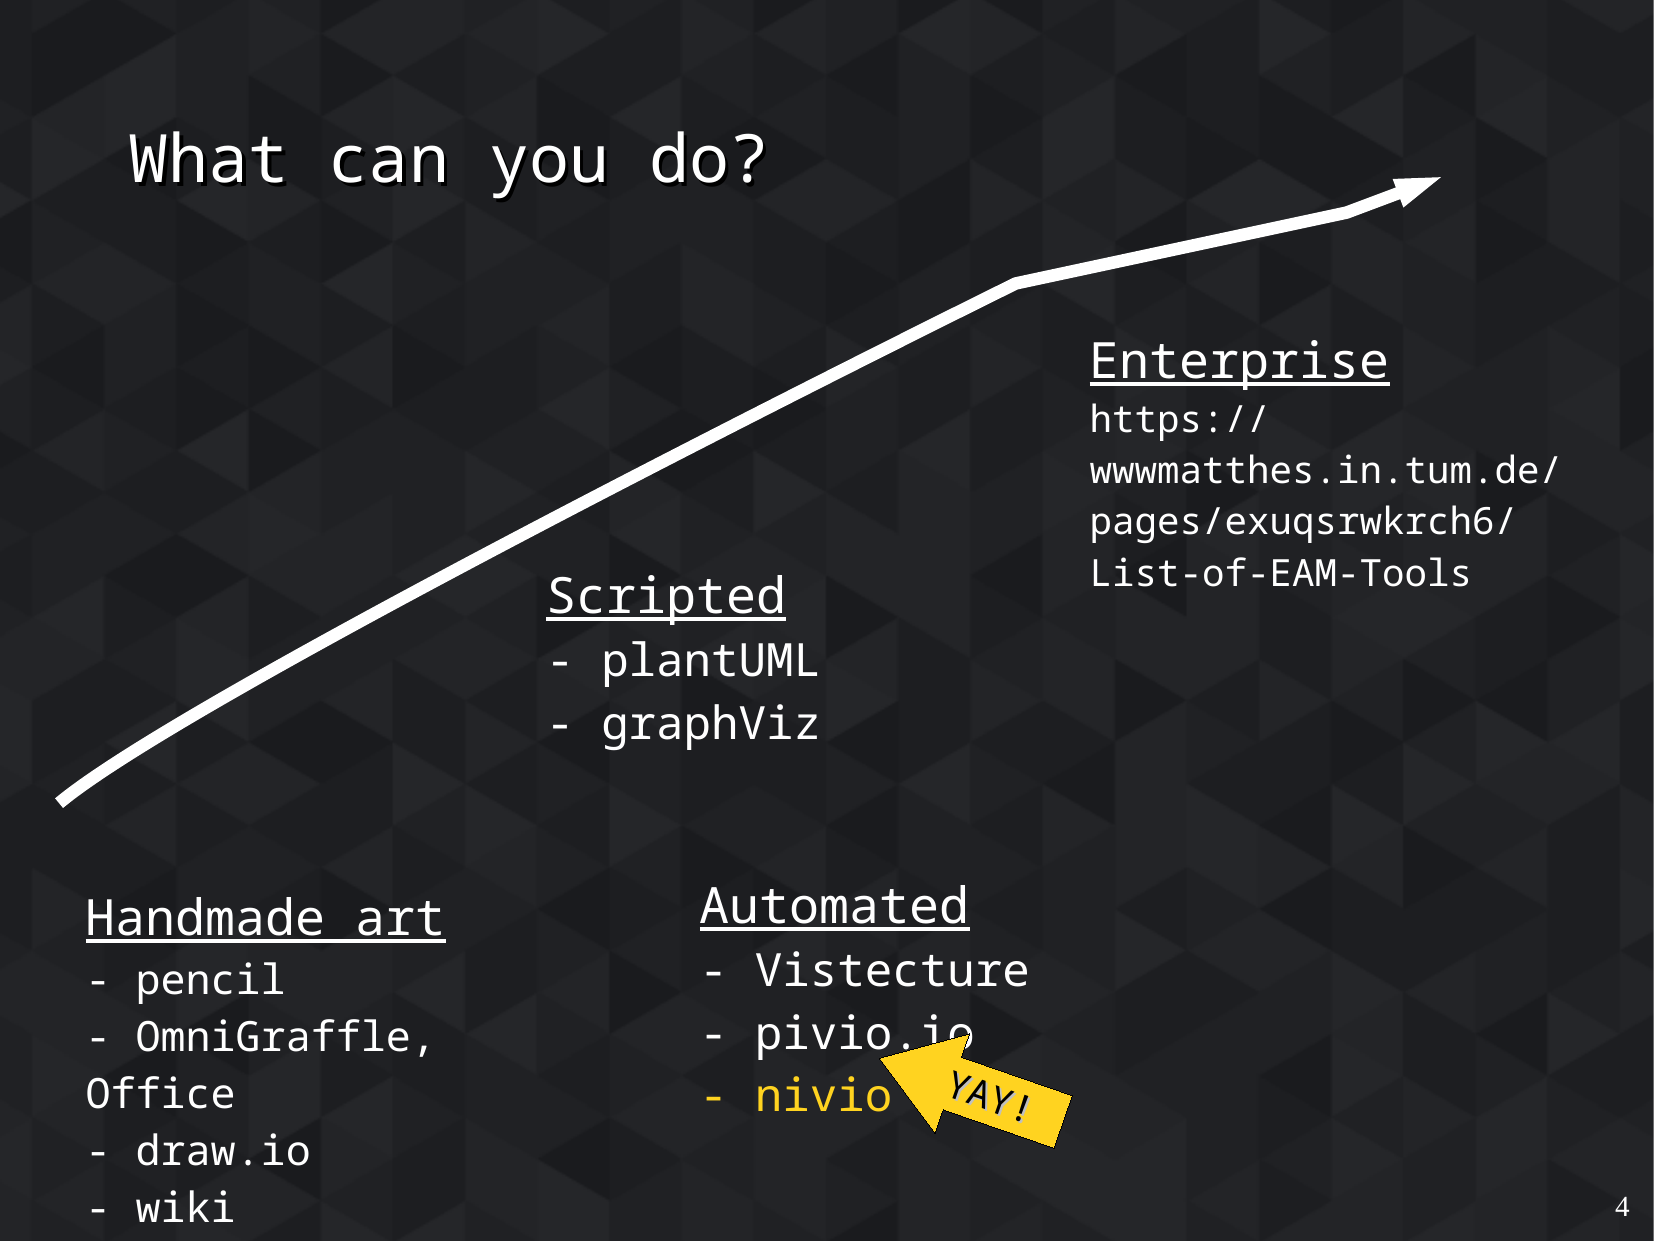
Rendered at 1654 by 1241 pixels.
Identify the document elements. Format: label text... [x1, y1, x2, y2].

text_box Automated - Vistecture - pivio.io - nivio [685, 862, 1158, 1065]
title What can you do? [0, 52, 1193, 260]
text_box Scripted - plantUML - graphViz [531, 552, 1004, 709]
picture [0, 0, 1654, 1241]
text_box Handmade art - pencil - OmniGraffle, Office - draw.io - wiki [70, 874, 591, 1164]
text_box Enterprise https://wwwmatthes.in.tum.de/pages/exuqsrwkrch6/List-of-EAM-Tools [1074, 317, 1583, 534]
text_box YAY! [879, 1033, 1073, 1149]
